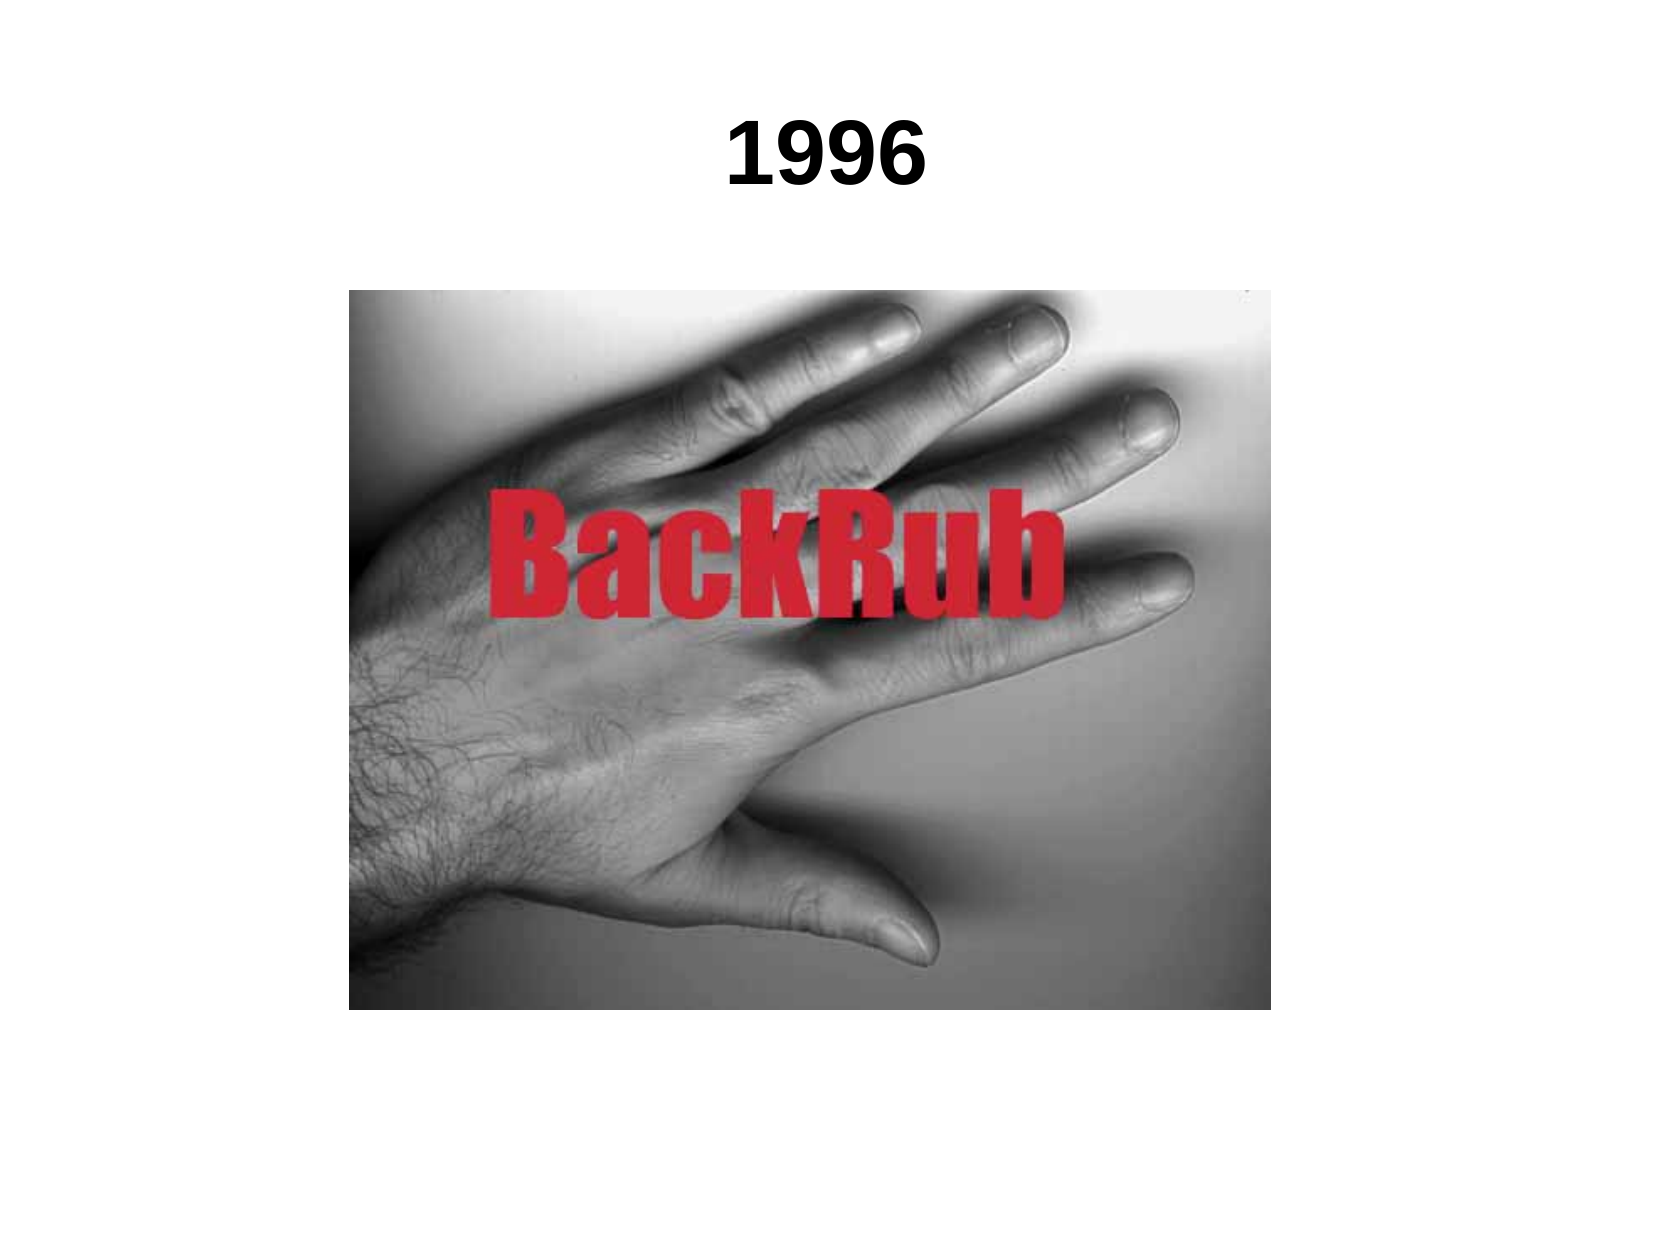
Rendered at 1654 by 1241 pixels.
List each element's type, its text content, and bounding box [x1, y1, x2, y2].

picture [349, 290, 1271, 1010]
title 1996 [82, 49, 1571, 257]
